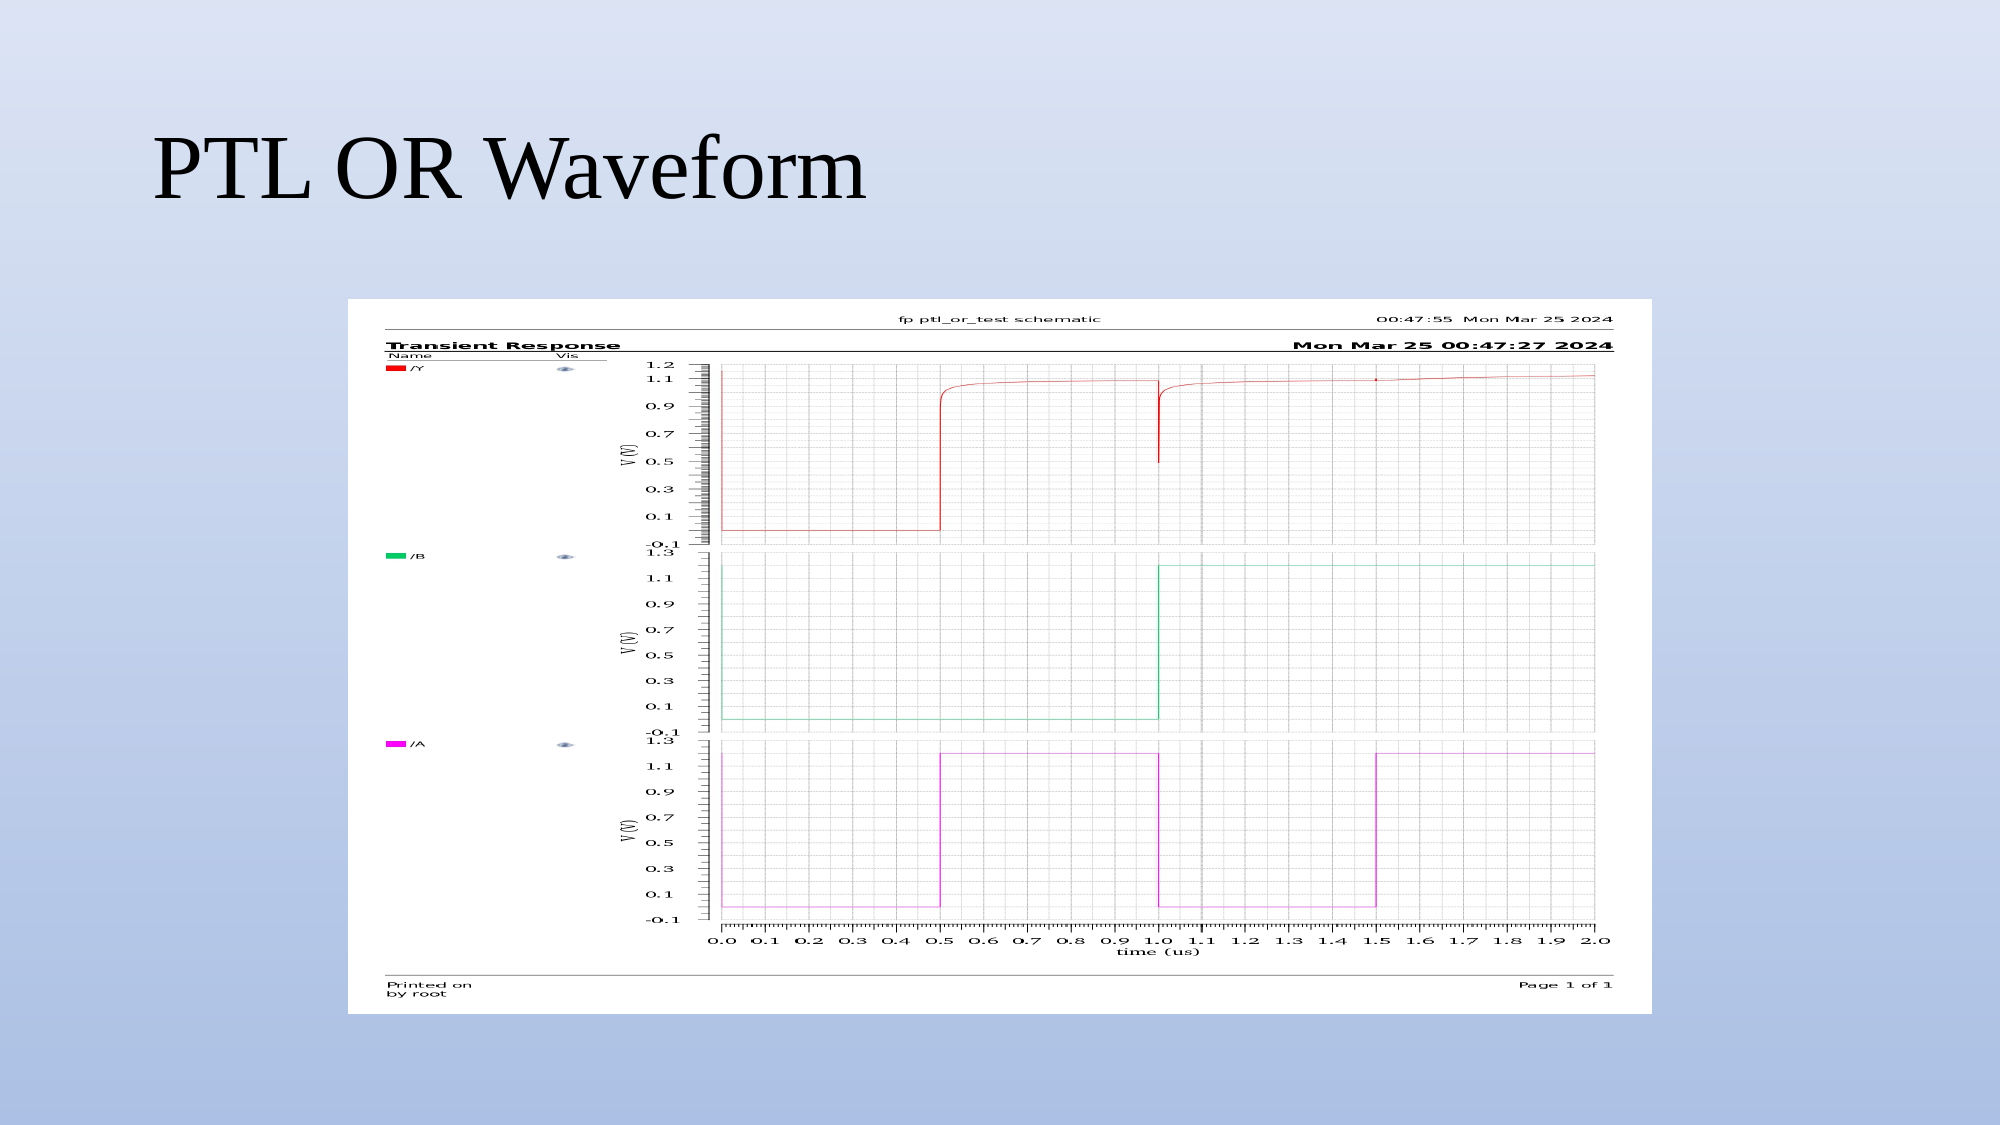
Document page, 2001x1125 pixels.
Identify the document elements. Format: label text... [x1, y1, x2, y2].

title PTL OR Waveform [137, 59, 1863, 278]
picture [348, 299, 1652, 1014]
